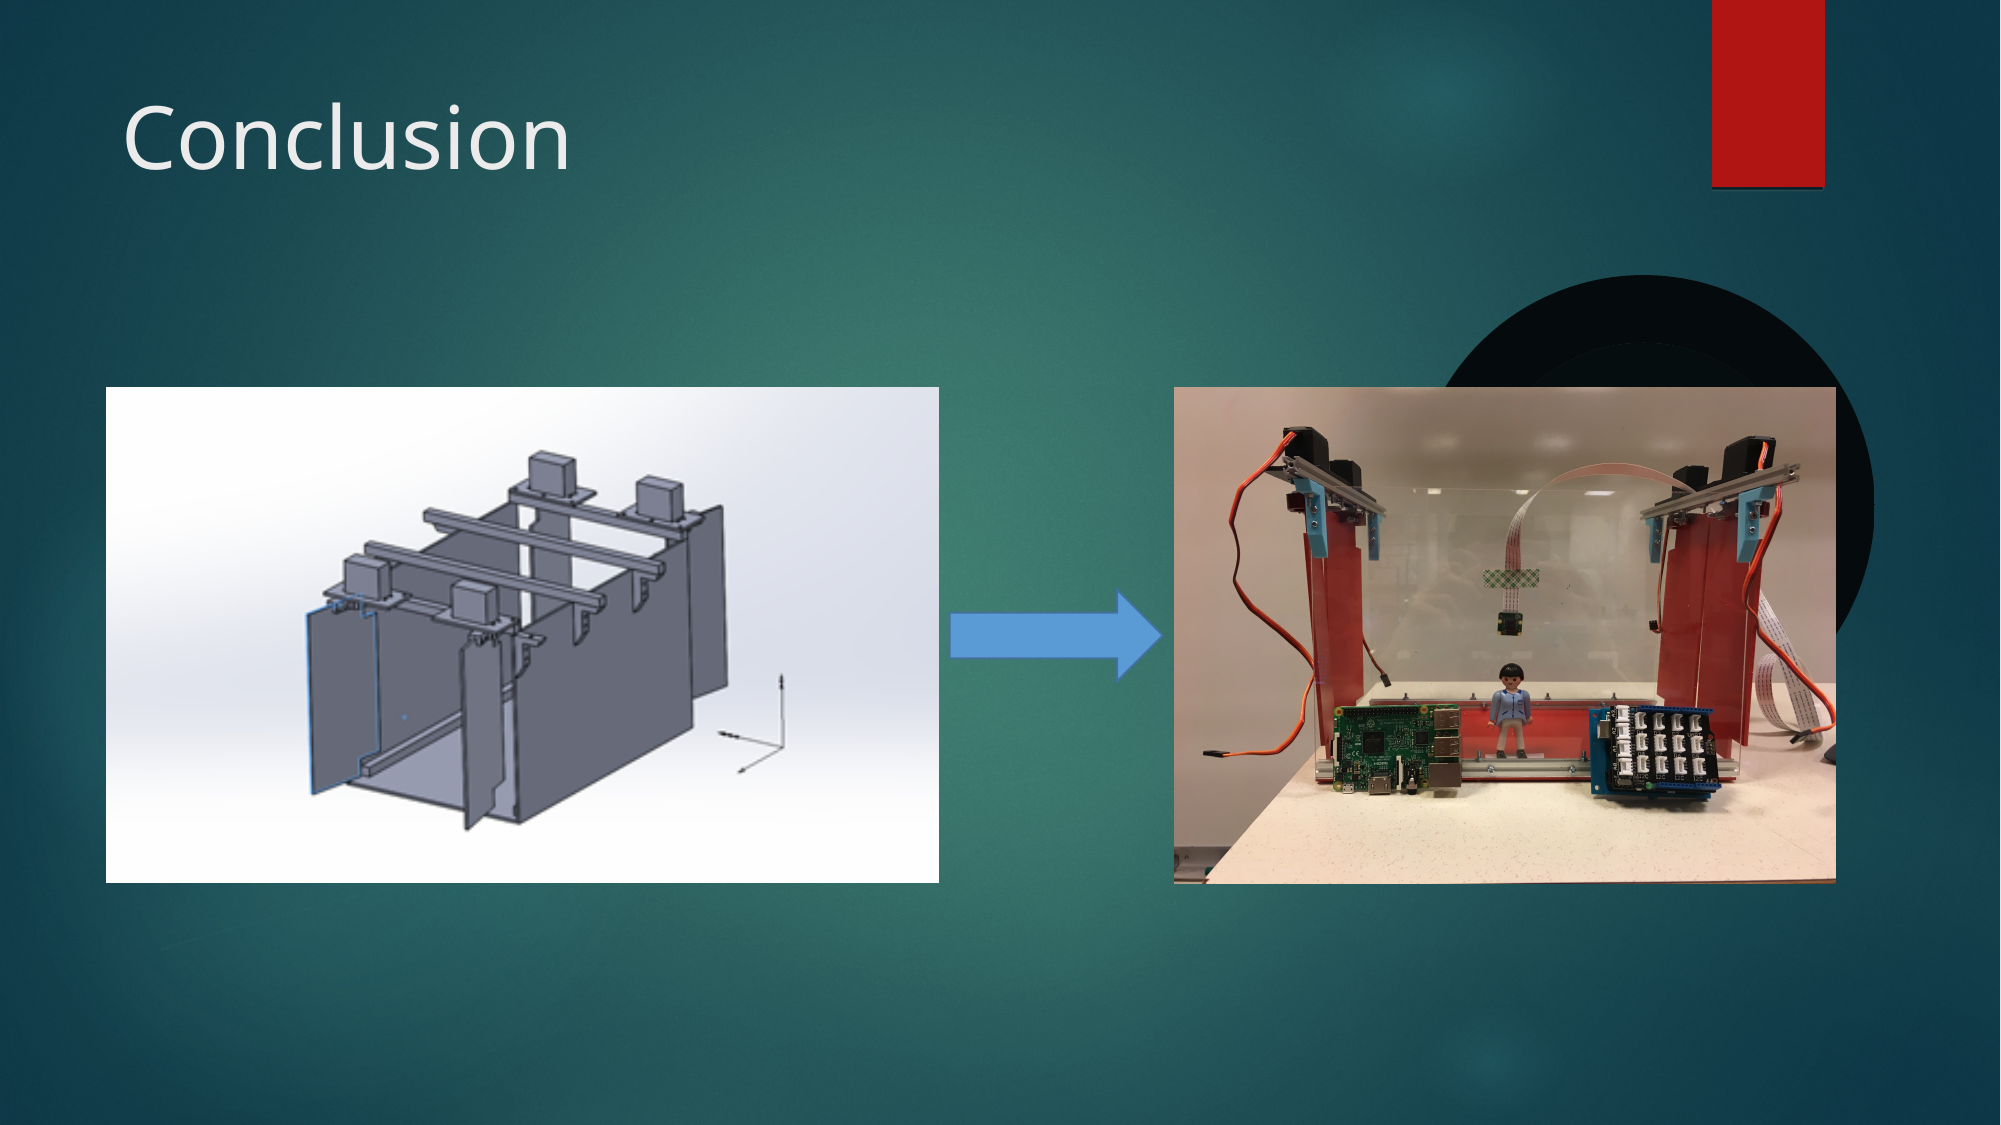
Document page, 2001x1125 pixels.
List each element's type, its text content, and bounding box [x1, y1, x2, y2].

text_box [949, 589, 1163, 682]
title Conclusion [106, 74, 1649, 305]
picture [106, 387, 939, 883]
picture [1174, 387, 1836, 884]
